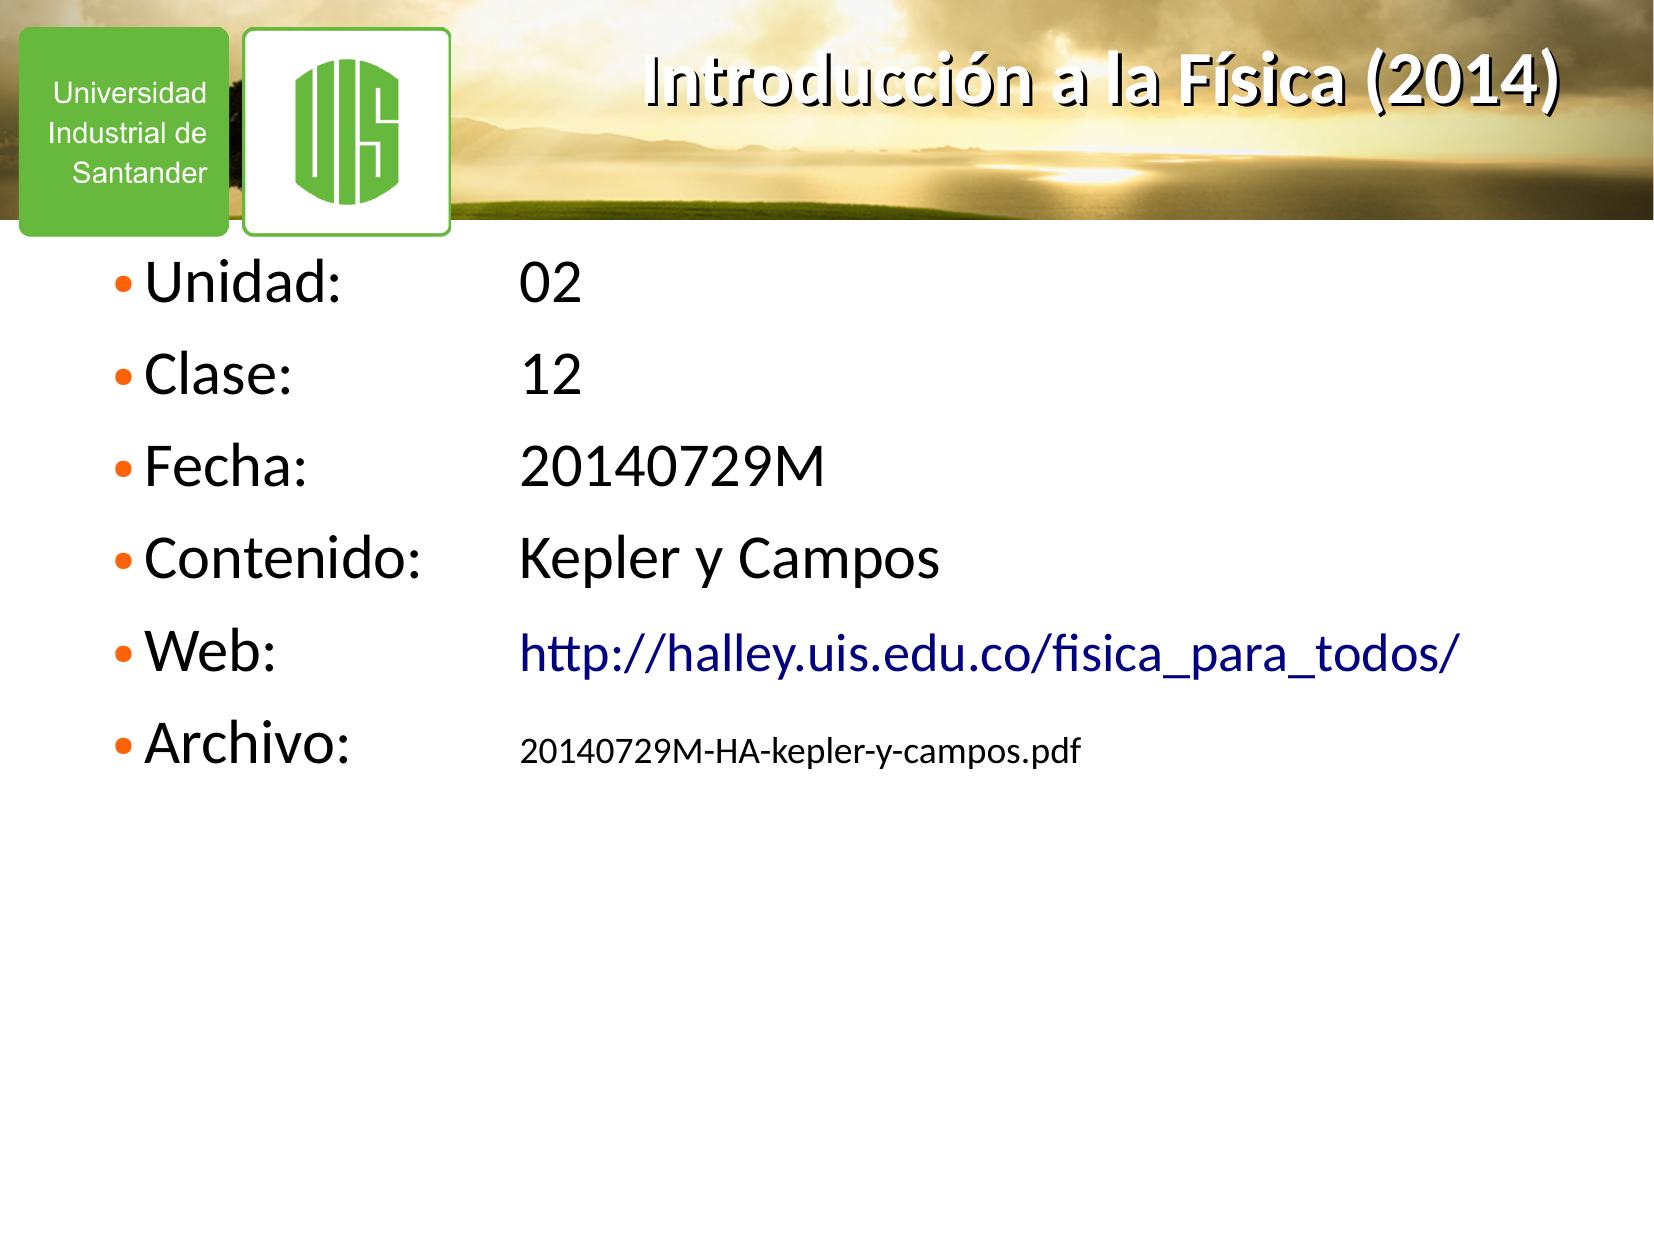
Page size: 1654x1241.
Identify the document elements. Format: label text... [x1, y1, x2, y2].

title Introducción a la Física (2014) [75, 19, 1564, 151]
list Unidad: 02 Clase: 12 Fecha: 20140729M Contenido: Kepler y Campos Web: http://halley.uis.edu.co/fisica_para_todos/ Archivo: 20140729M-HA-kepler-y-campos.pdf [82, 255, 1571, 1126]
picture [0, 0, 1654, 237]
